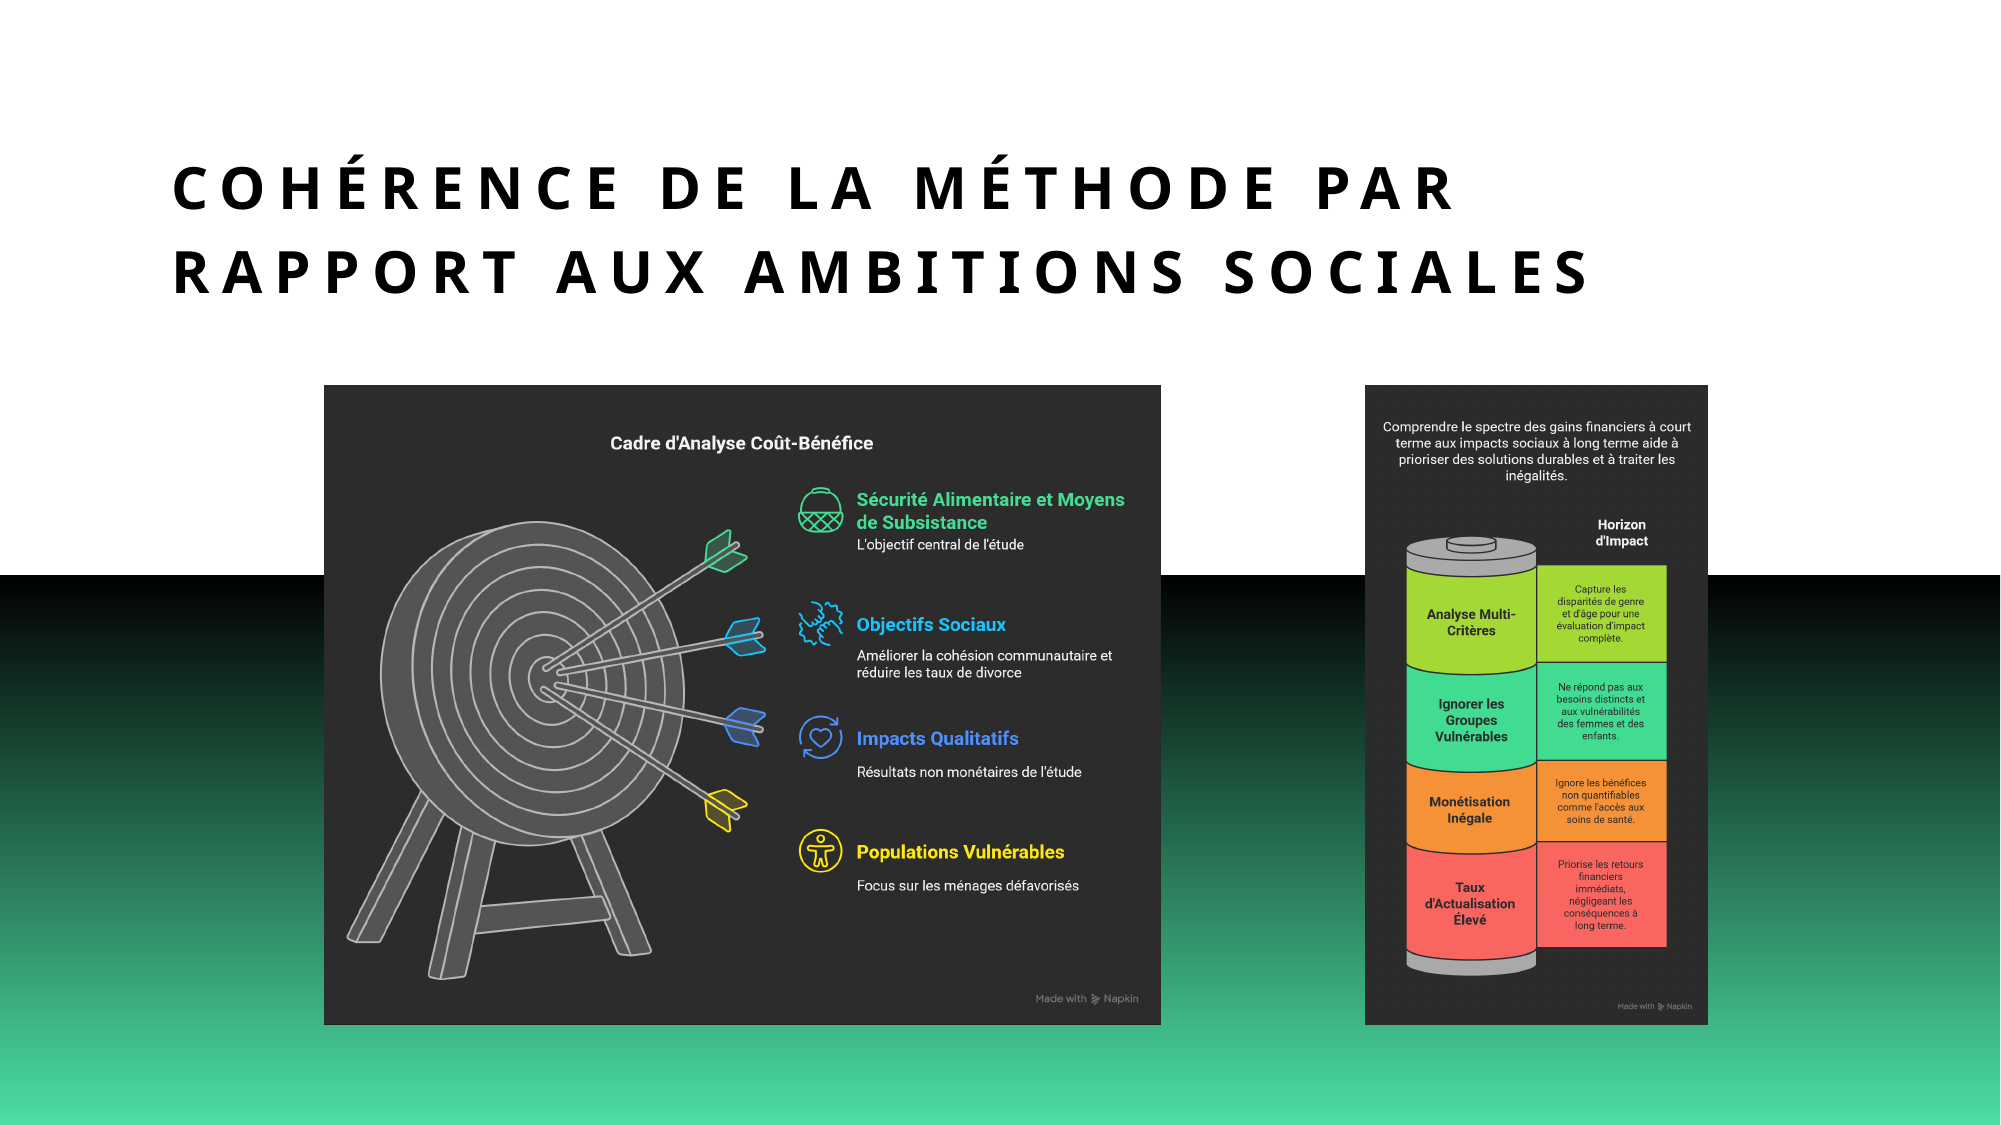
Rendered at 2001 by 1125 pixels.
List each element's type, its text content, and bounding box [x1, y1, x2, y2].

title Cohérence de la méthode par rapport aux ambitions sociales [156, 124, 1844, 313]
picture [324, 385, 1161, 1025]
picture [1365, 385, 1708, 1025]
